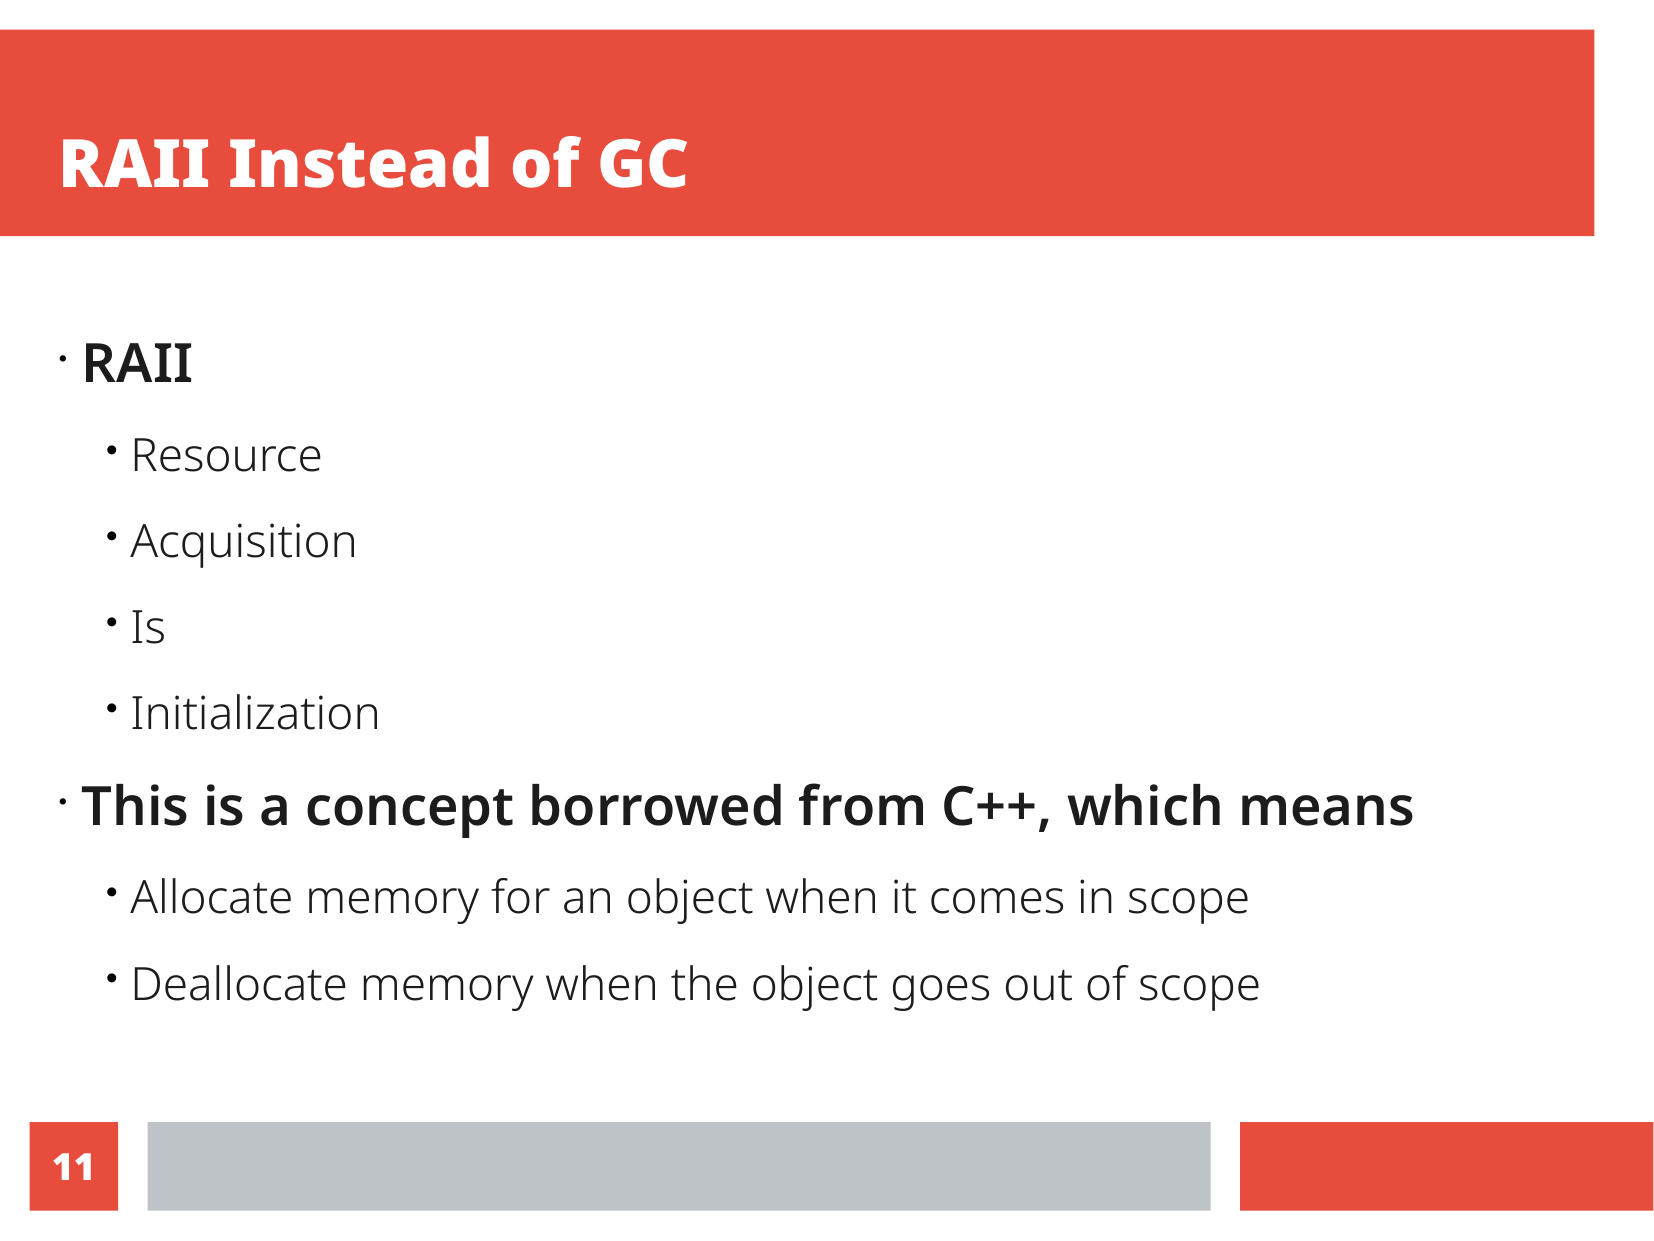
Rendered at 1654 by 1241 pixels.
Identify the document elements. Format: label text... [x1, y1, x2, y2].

title RAII Instead of GC [59, 59, 1595, 207]
list RAII Resource Acquisition Is Initialization This is a concept borrowed from C++, which means Allocate memory for an object when it comes in scope Deallocate memory when the object goes out of scope [59, 324, 1565, 1093]
